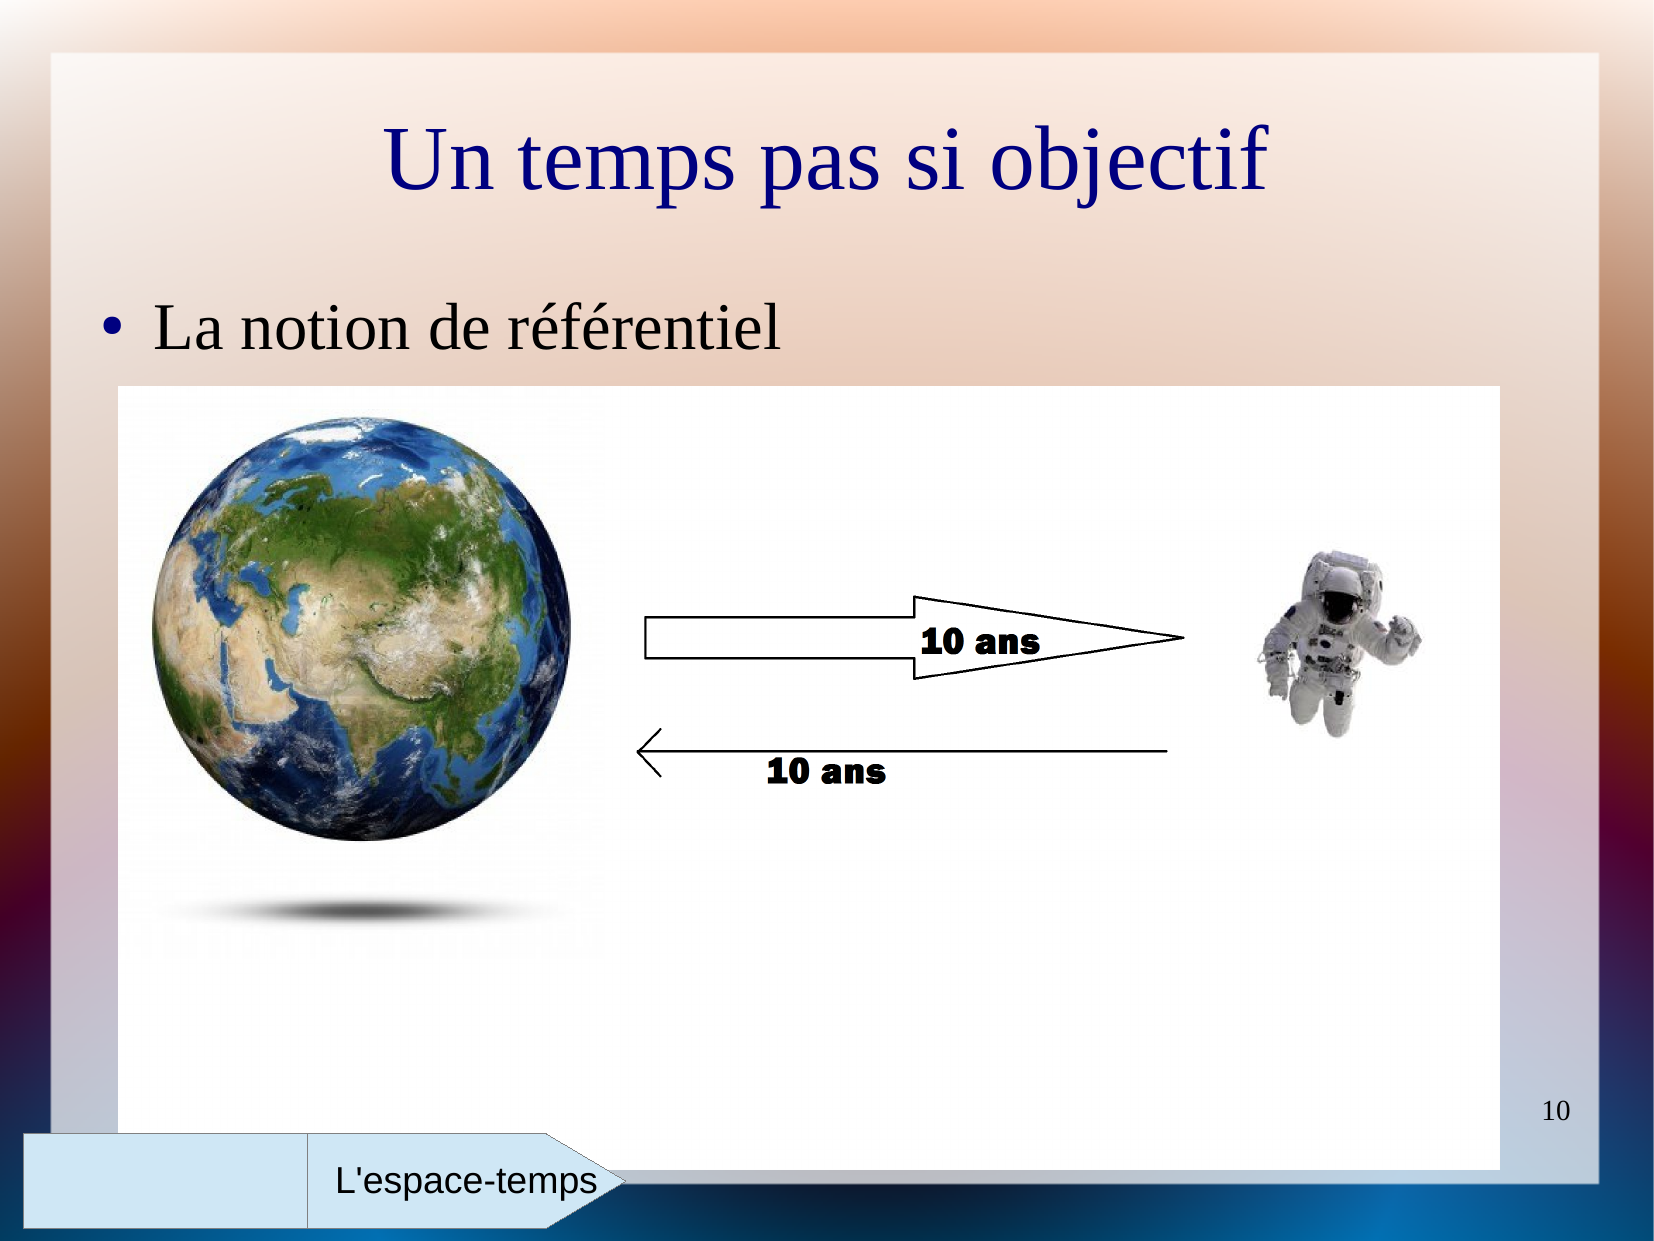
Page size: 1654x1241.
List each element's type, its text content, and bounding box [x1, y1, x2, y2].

picture [0, 0, 1654, 1241]
text_box L'espace-temps [307, 1133, 626, 1229]
list La notion de référentiel [82, 290, 1571, 1109]
text_box [23, 1133, 307, 1229]
title Un temps pas si objectif [82, 55, 1571, 263]
